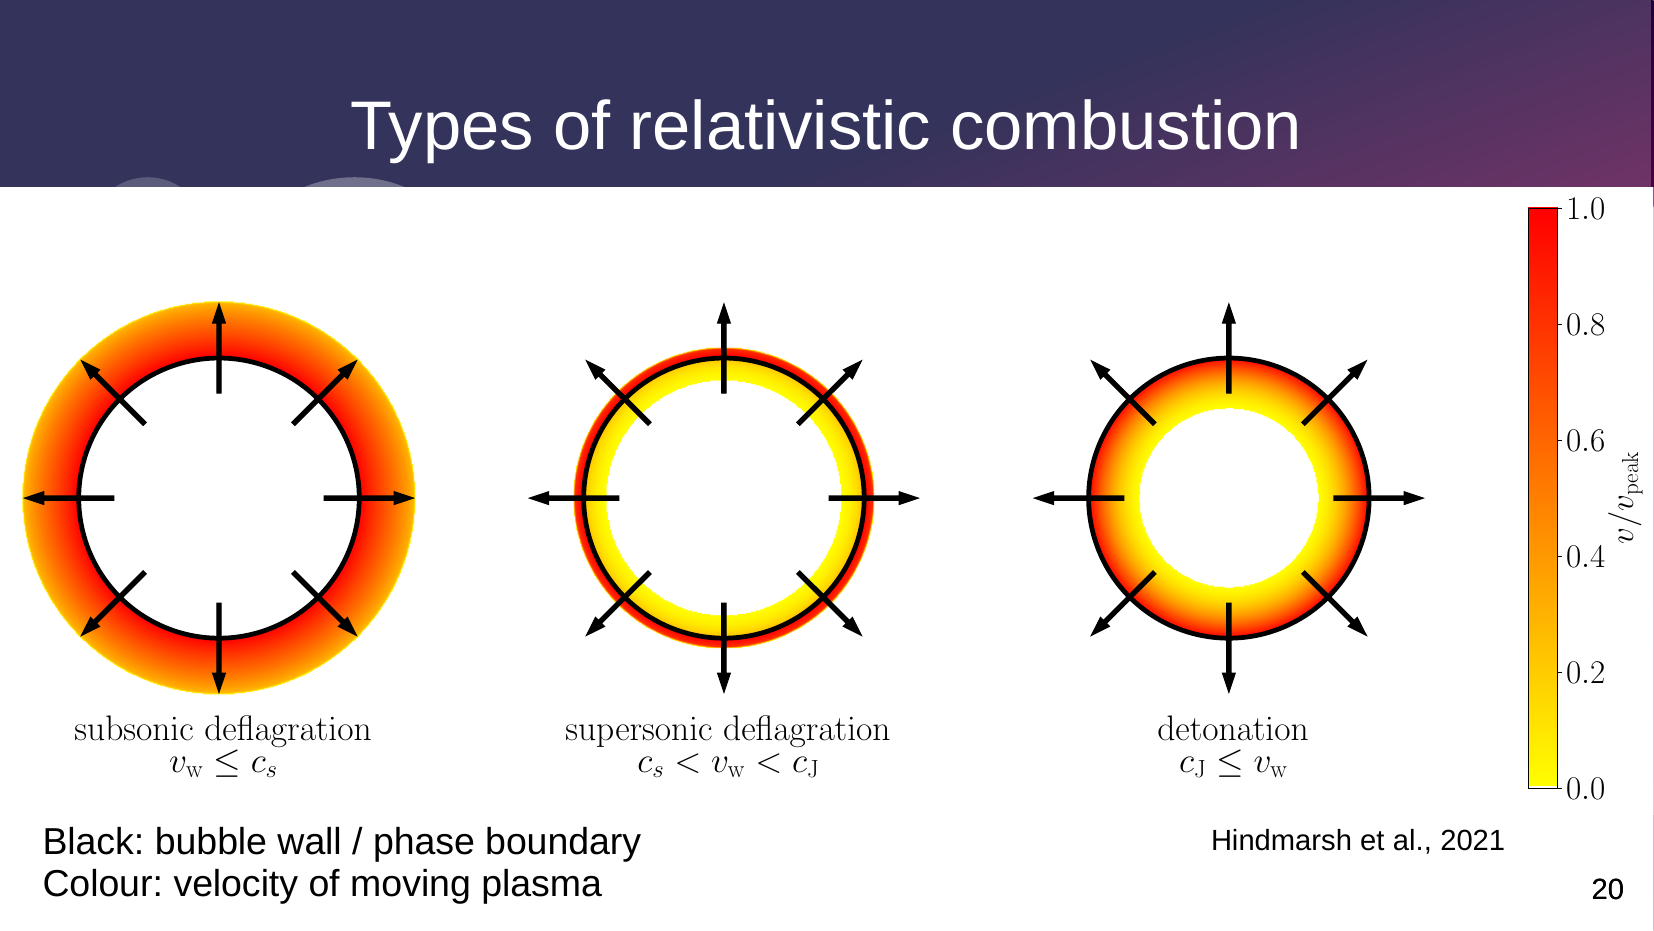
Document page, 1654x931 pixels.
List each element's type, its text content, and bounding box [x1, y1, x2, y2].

text_box Black: bubble wall / phase boundary Colour: velocity of moving plasma [27, 813, 1500, 913]
text_box Hindmarsh et al., 2021 [1196, 816, 1620, 874]
picture [0, 187, 1654, 815]
title Types of relativistic combustion [88, 44, 1565, 187]
